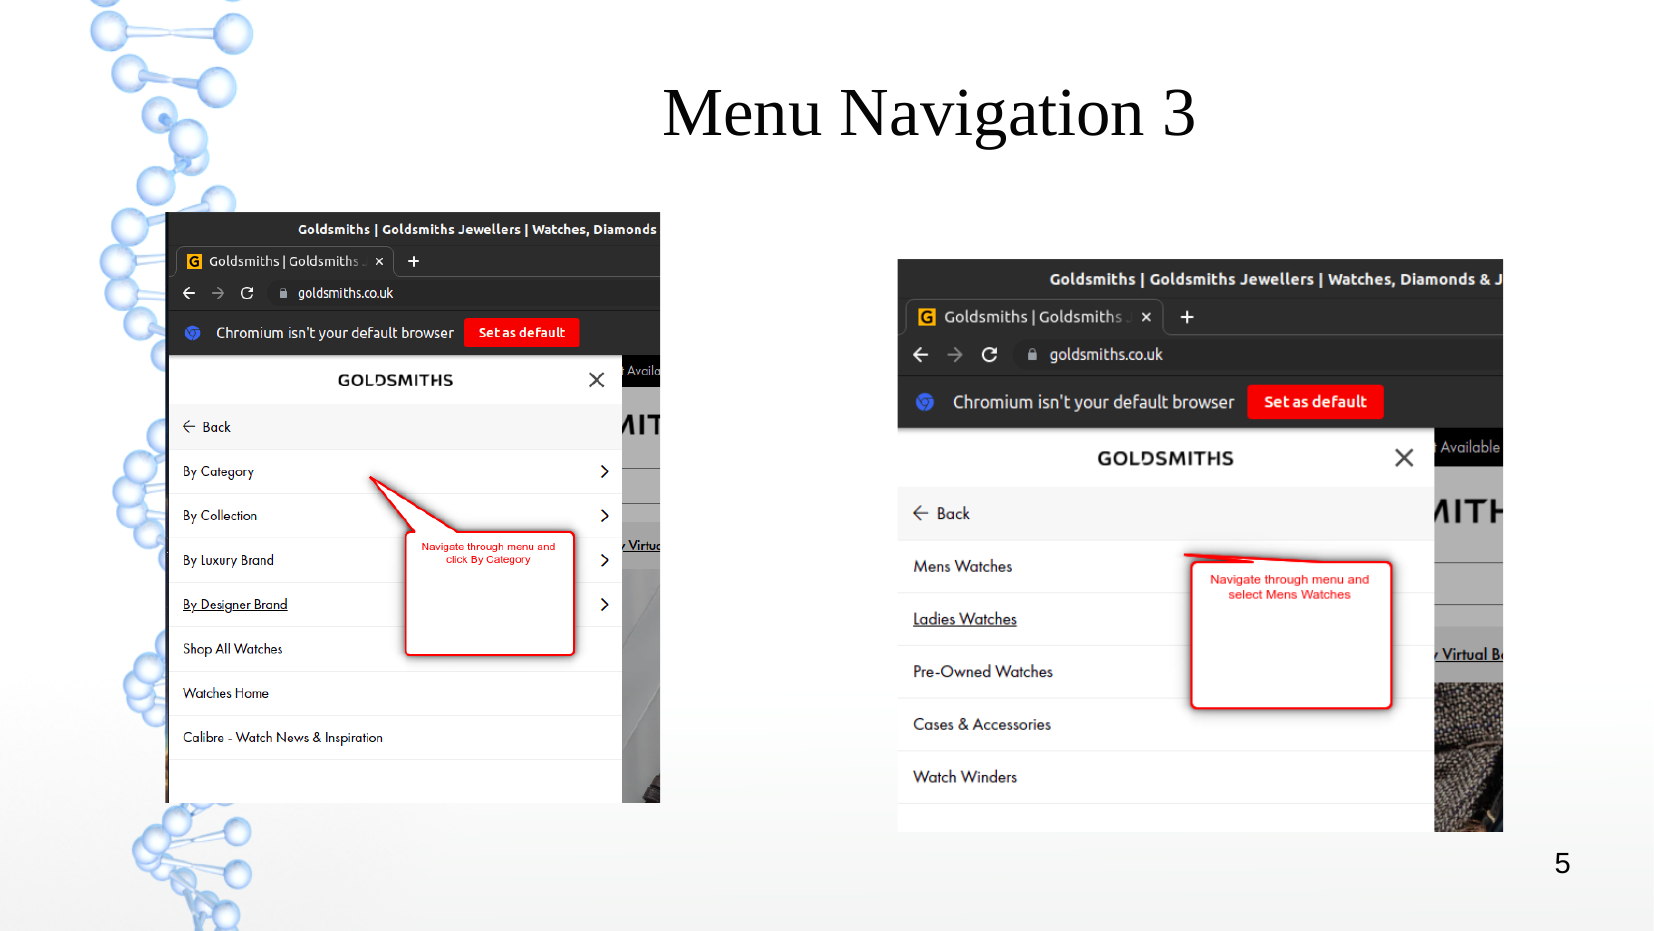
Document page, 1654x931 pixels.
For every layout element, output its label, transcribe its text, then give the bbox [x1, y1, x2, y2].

picture [0, 0, 1654, 931]
title Menu Navigation 3 [265, 35, 1595, 189]
